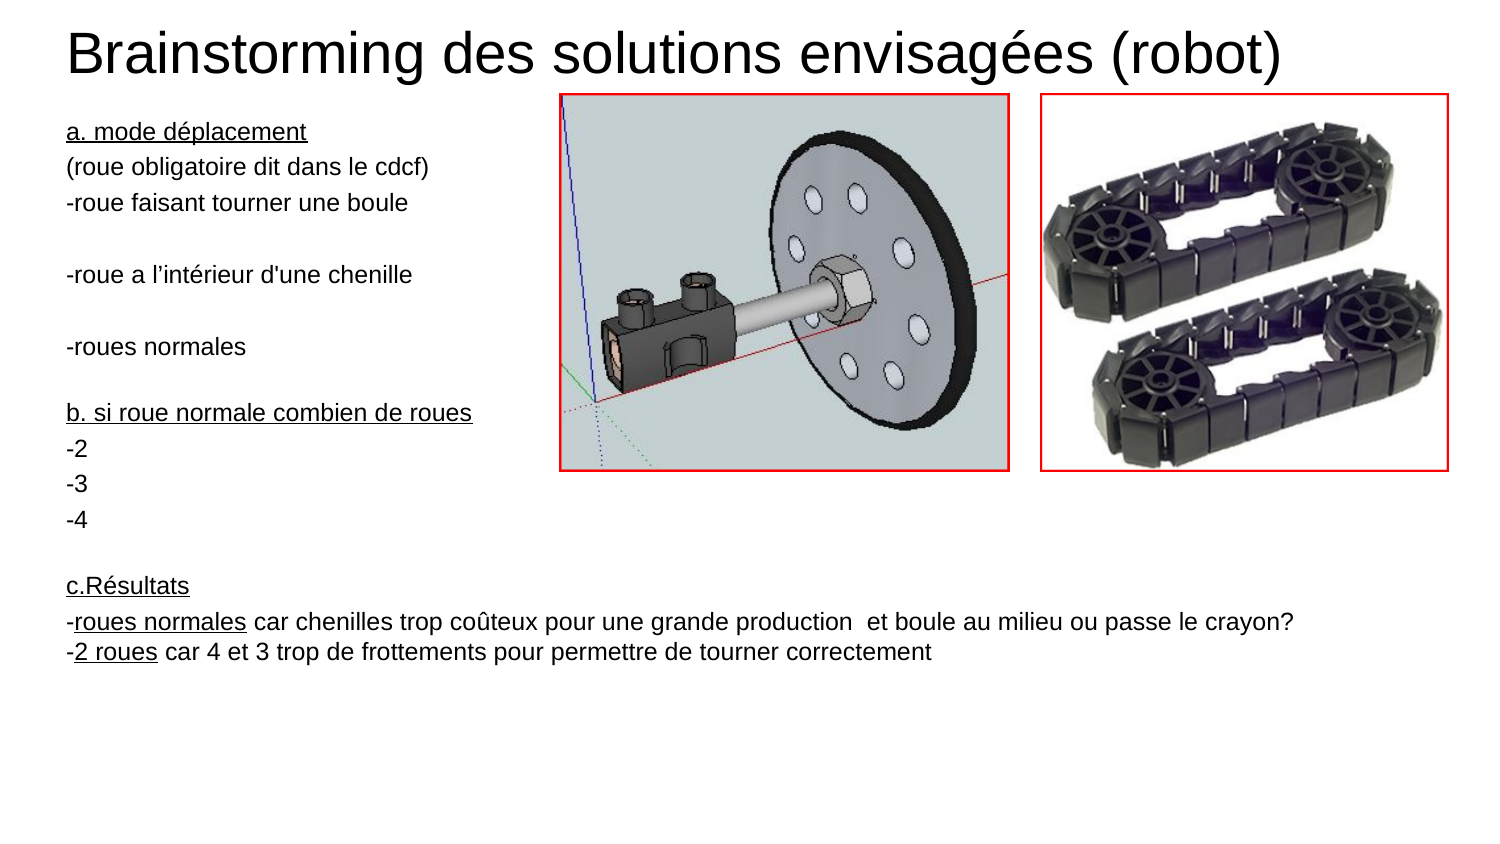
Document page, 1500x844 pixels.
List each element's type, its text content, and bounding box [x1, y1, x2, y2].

picture [559, 93, 1010, 472]
picture [1040, 93, 1449, 472]
list a. mode déplacement (roue obligatoire dit dans le cdcf) -roue faisant tourner une boule -roue a l’intérieur d'une chenille -roues normales b. si roue normale combien de roues -2 -3 -4 c.Résultats -roues normales car chenilles trop coûteux pour une grande production et boule au milieu ou passe le crayon? -2 roues car 4 et 3 trop de frottements pour permettre de tourner correctement [51, 93, 1449, 773]
title Brainstorming des solutions envisagées (robot) [51, 0, 1449, 93]
